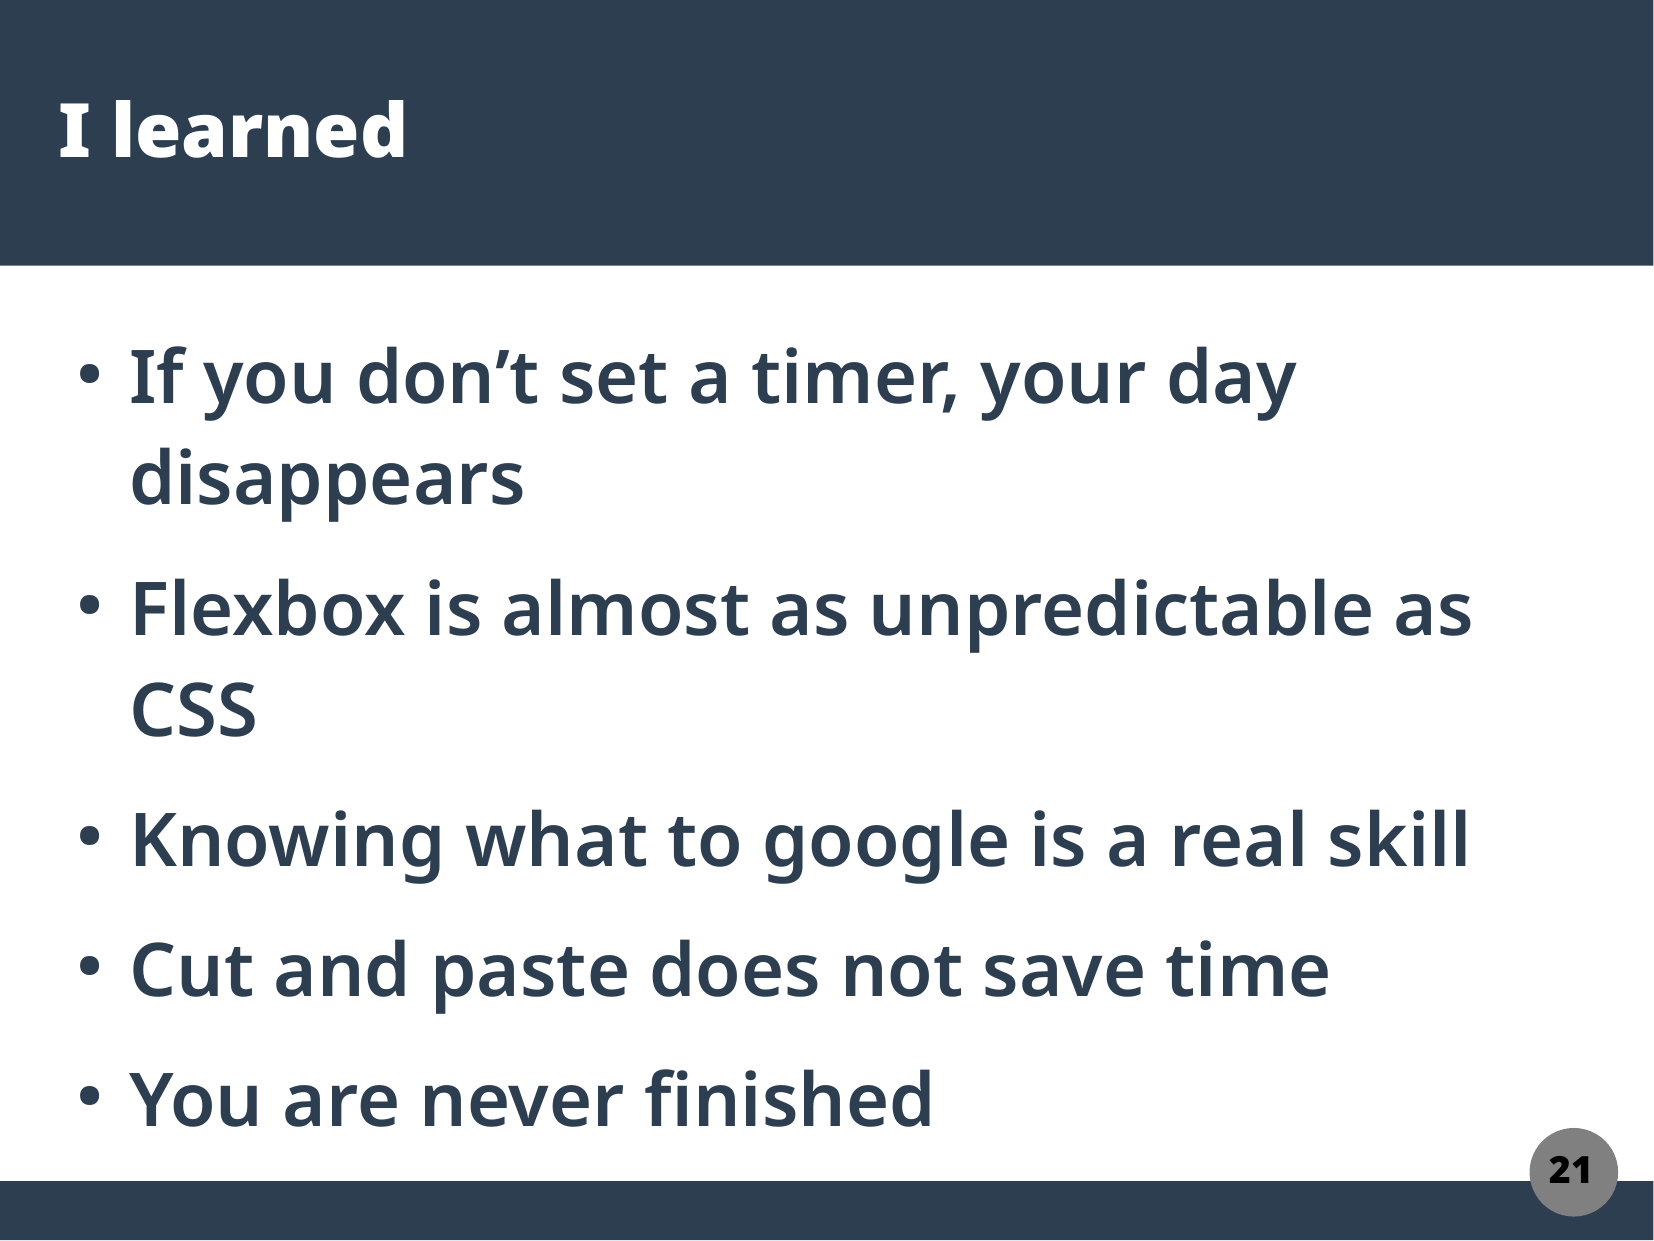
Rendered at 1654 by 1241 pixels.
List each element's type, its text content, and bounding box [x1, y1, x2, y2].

title I learned [59, 49, 1595, 207]
list If you don’t set a timer, your day disappears Flexbox is almost as unpredictable as CSS Knowing what to google is a real skill Cut and paste does not save time You are never finished [59, 324, 1595, 1152]
